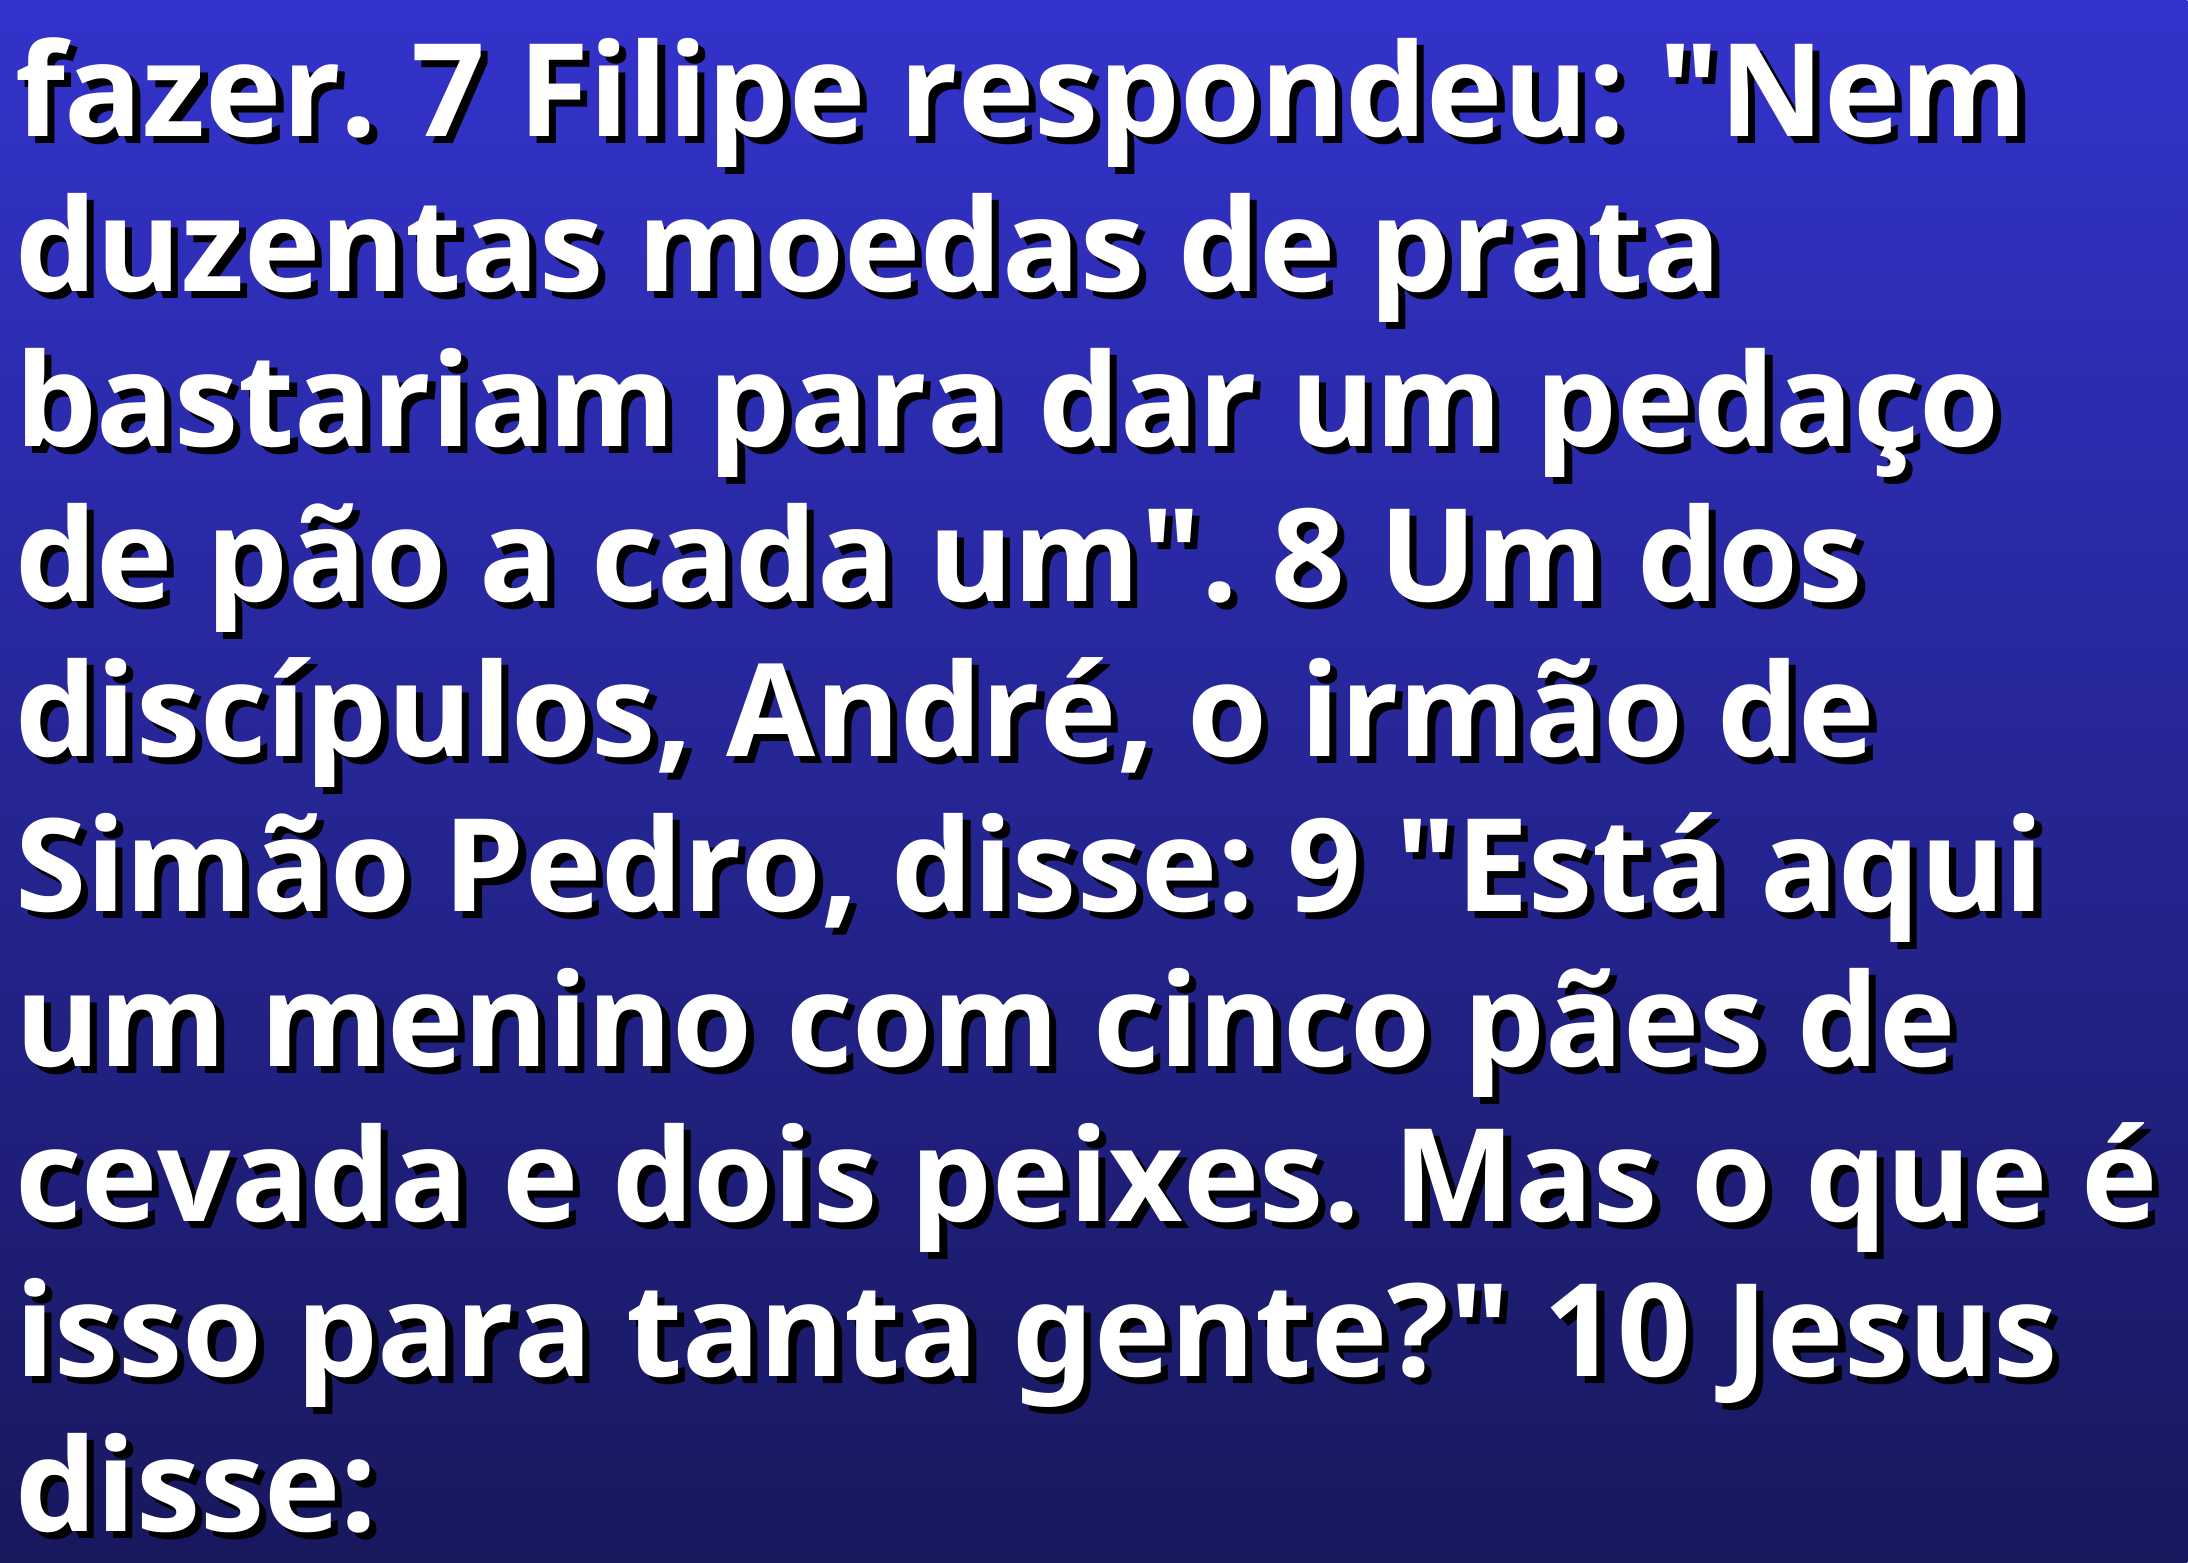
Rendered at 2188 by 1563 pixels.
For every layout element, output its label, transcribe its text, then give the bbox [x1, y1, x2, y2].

text_box fazer. 7 Filipe respondeu: "Nem duzentas moedas de prata bastariam para dar um pedaço de pão a cada um". 8 Um dos discípulos, André, o irmão de Simão Pedro, disse: 9 "Está aqui um menino com cinco pães de cevada e dois peixes. Mas o que é isso para tanta gente?" 10 Jesus disse: [0, 0, 2188, 1563]
